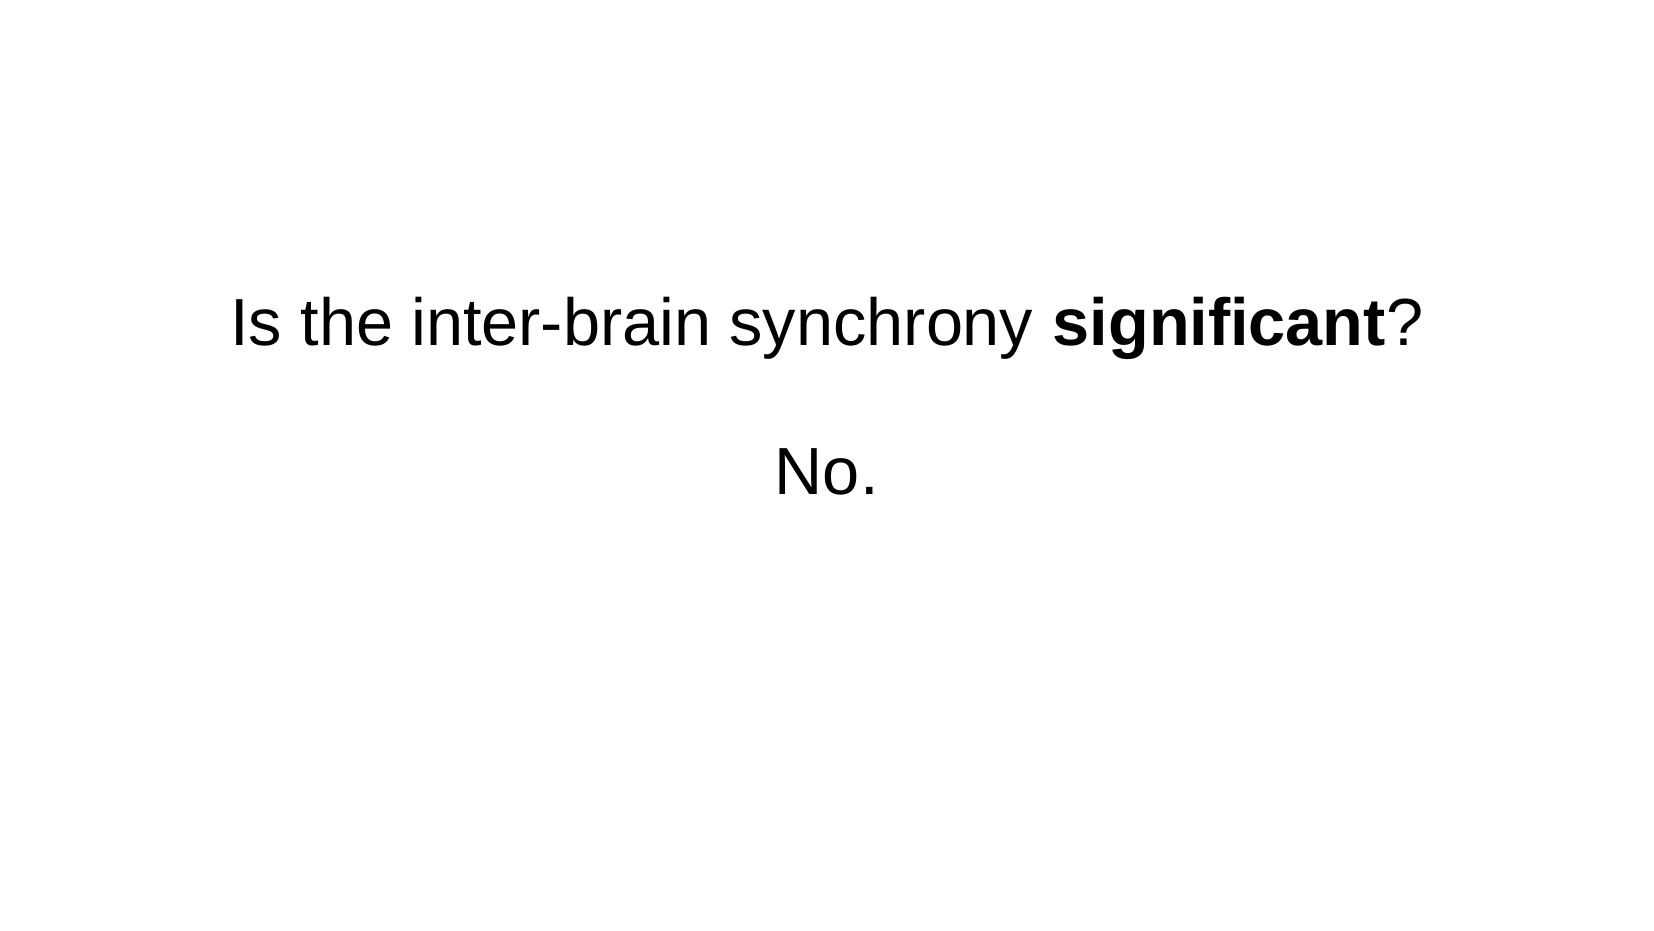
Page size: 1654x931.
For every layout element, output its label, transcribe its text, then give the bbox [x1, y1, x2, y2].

subtitle Is the inter-brain synchrony significant? No. [82, 37, 1571, 757]
